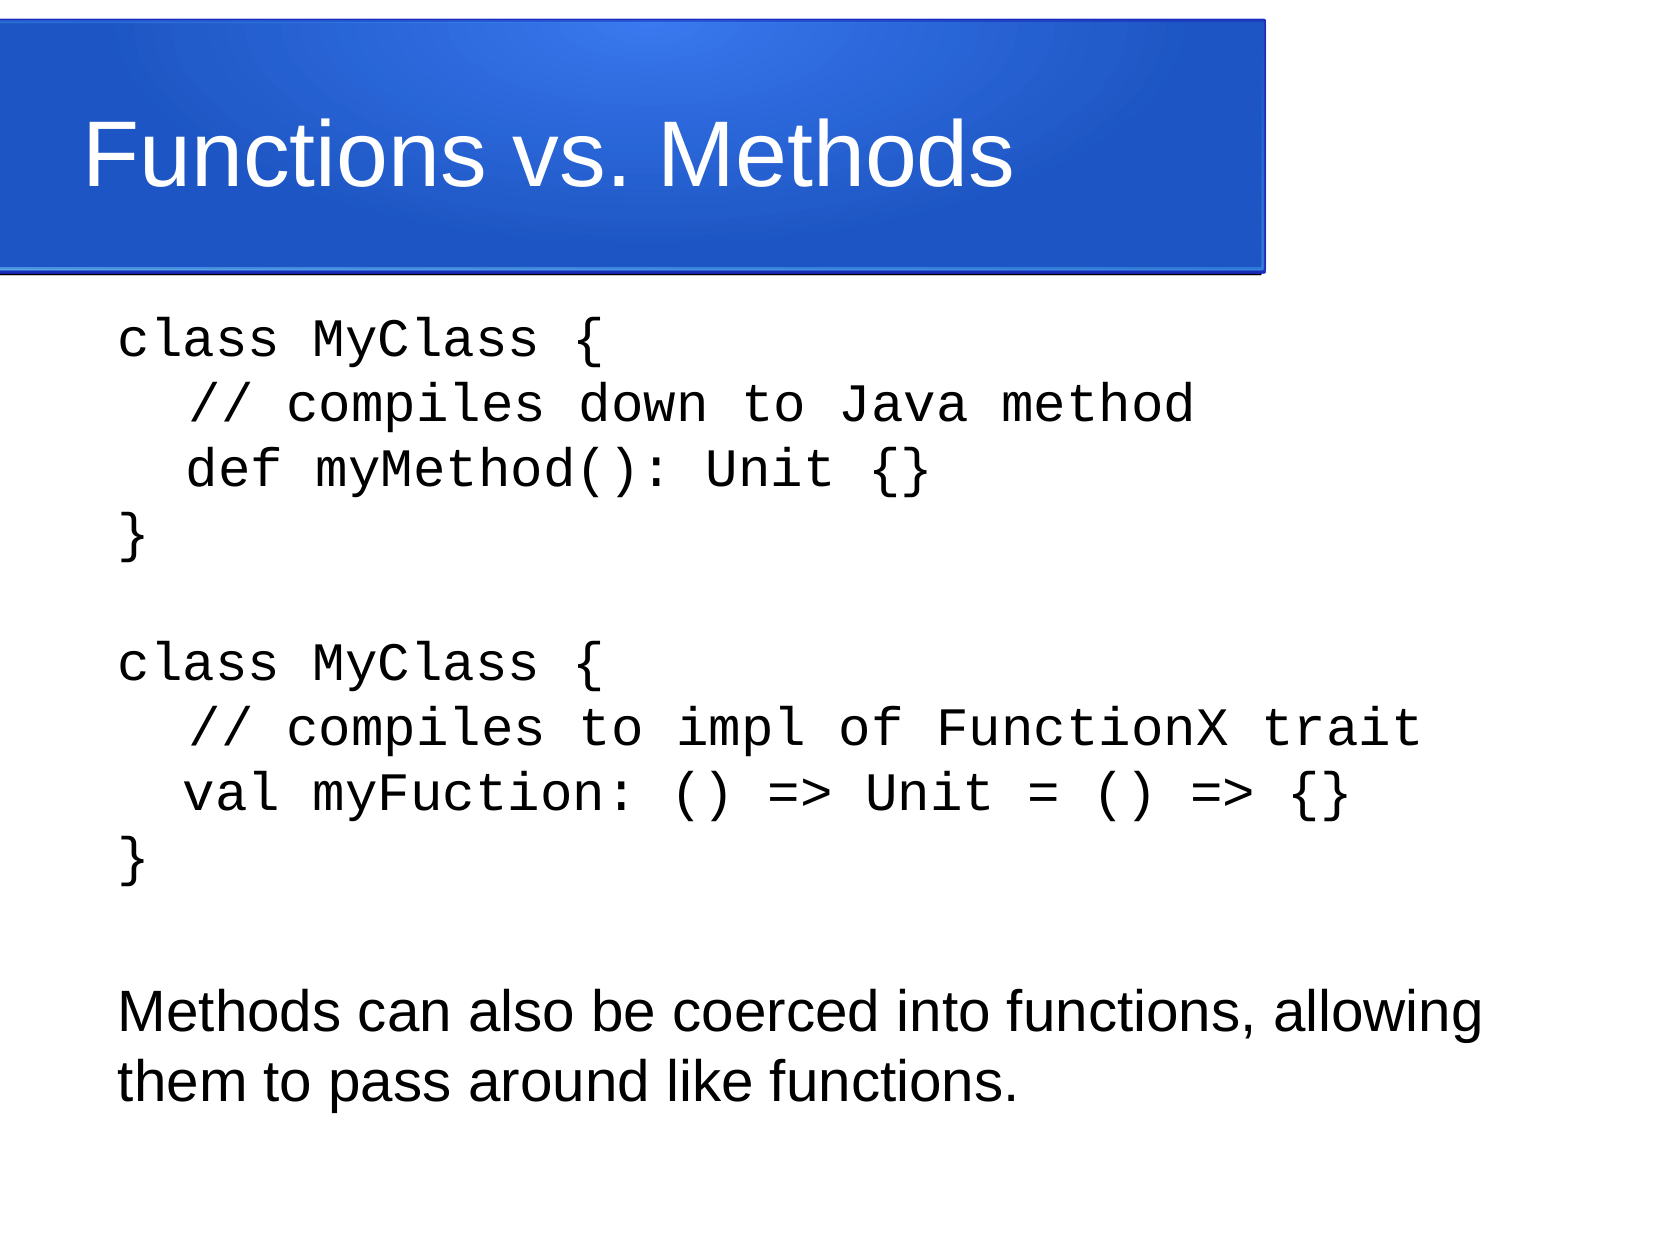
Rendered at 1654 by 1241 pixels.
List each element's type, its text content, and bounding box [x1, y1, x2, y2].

text_box class MyClass { // compiles down to Java method def myMethod(): Unit {} } class MyClass { // compiles to impl of FunctionX trait val myFuction: () => Unit = () => {} } Methods can also be coerced into functions, allowing them to pass around like functions. [82, 301, 1571, 1022]
text_box Functions vs. Methods [82, 47, 1234, 252]
picture [0, 17, 1269, 282]
